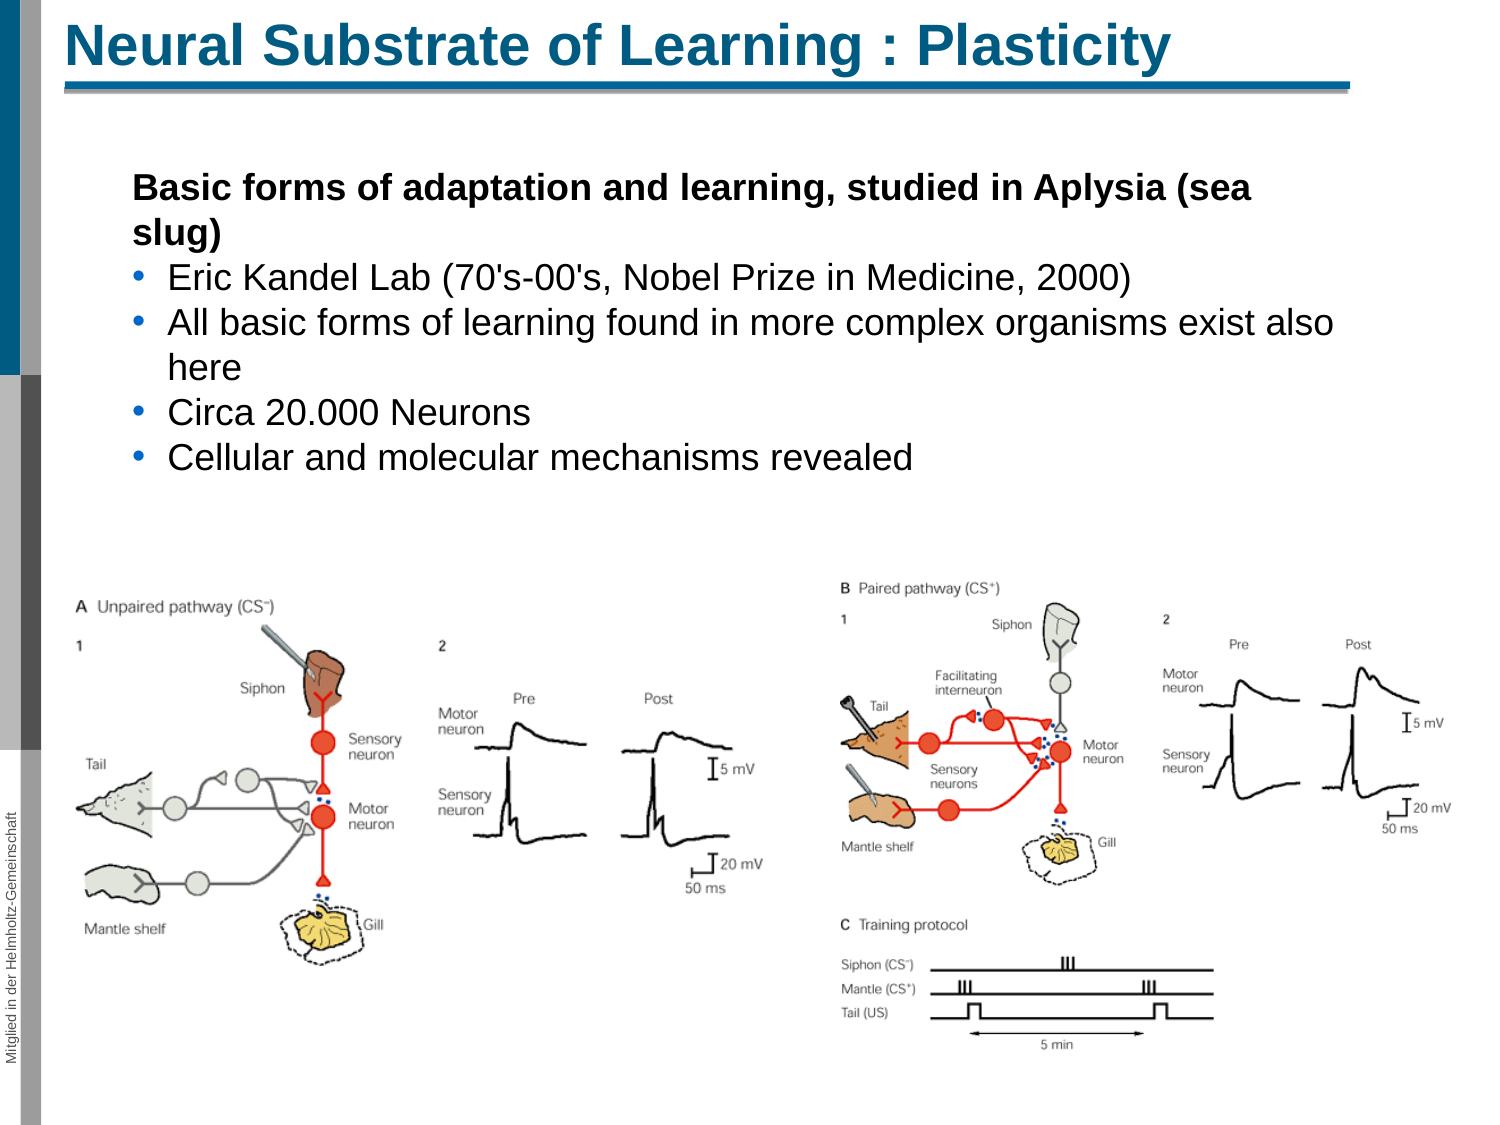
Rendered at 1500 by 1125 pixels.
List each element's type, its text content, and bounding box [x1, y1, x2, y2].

text_box Basic forms of adaptation and learning, studied in Aplysia (sea slug) Eric Kandel Lab (70's-00's, Nobel Prize in Medicine, 2000) All basic forms of learning found in more complex organisms exist also here Circa 20.000 Neurons Cellular and molecular mechanisms revealed [117, 155, 1358, 493]
picture [75, 599, 764, 976]
text_box Neural Substrate of Learning : Plasticity [64, 7, 1440, 102]
picture [840, 577, 1452, 1051]
